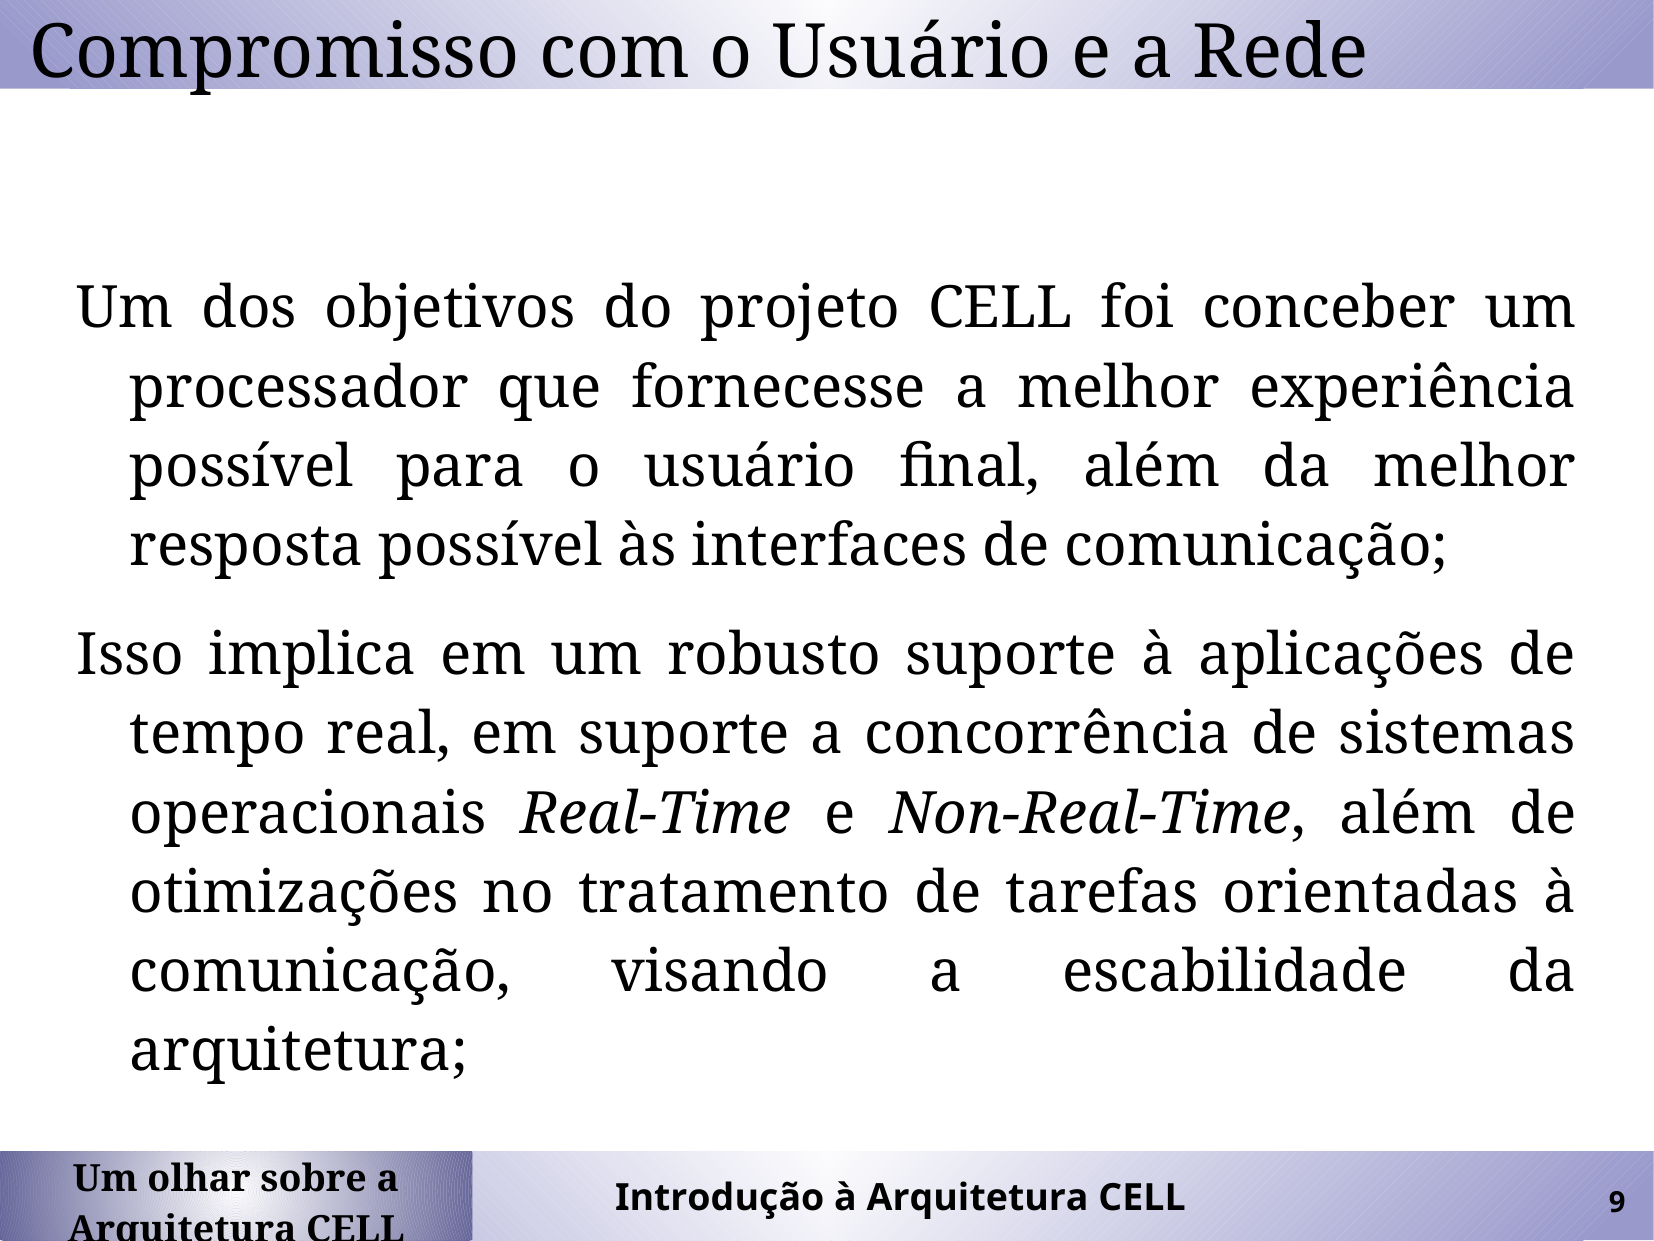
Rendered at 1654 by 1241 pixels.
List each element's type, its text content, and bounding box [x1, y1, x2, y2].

list Um dos objetivos do projeto CELL foi conceber um processador que fornecesse a melhor experiência possível para o usuário final, além da melhor resposta possível às interfaces de comunicação; Isso implica em um robusto suporte à aplicações de tempo real, em suporte a concorrência de sistemas operacionais Real-Time e Non-Real-Time, além de otimizações no tratamento de tarefas orientadas à comunicação, visando a escabilidade da arquitetura; [59, 265, 1577, 1070]
title Compromisso com o Usuário e a Rede [29, 10, 1625, 87]
text_box Introdução à Arquitetura CELL [501, 1151, 1300, 1241]
